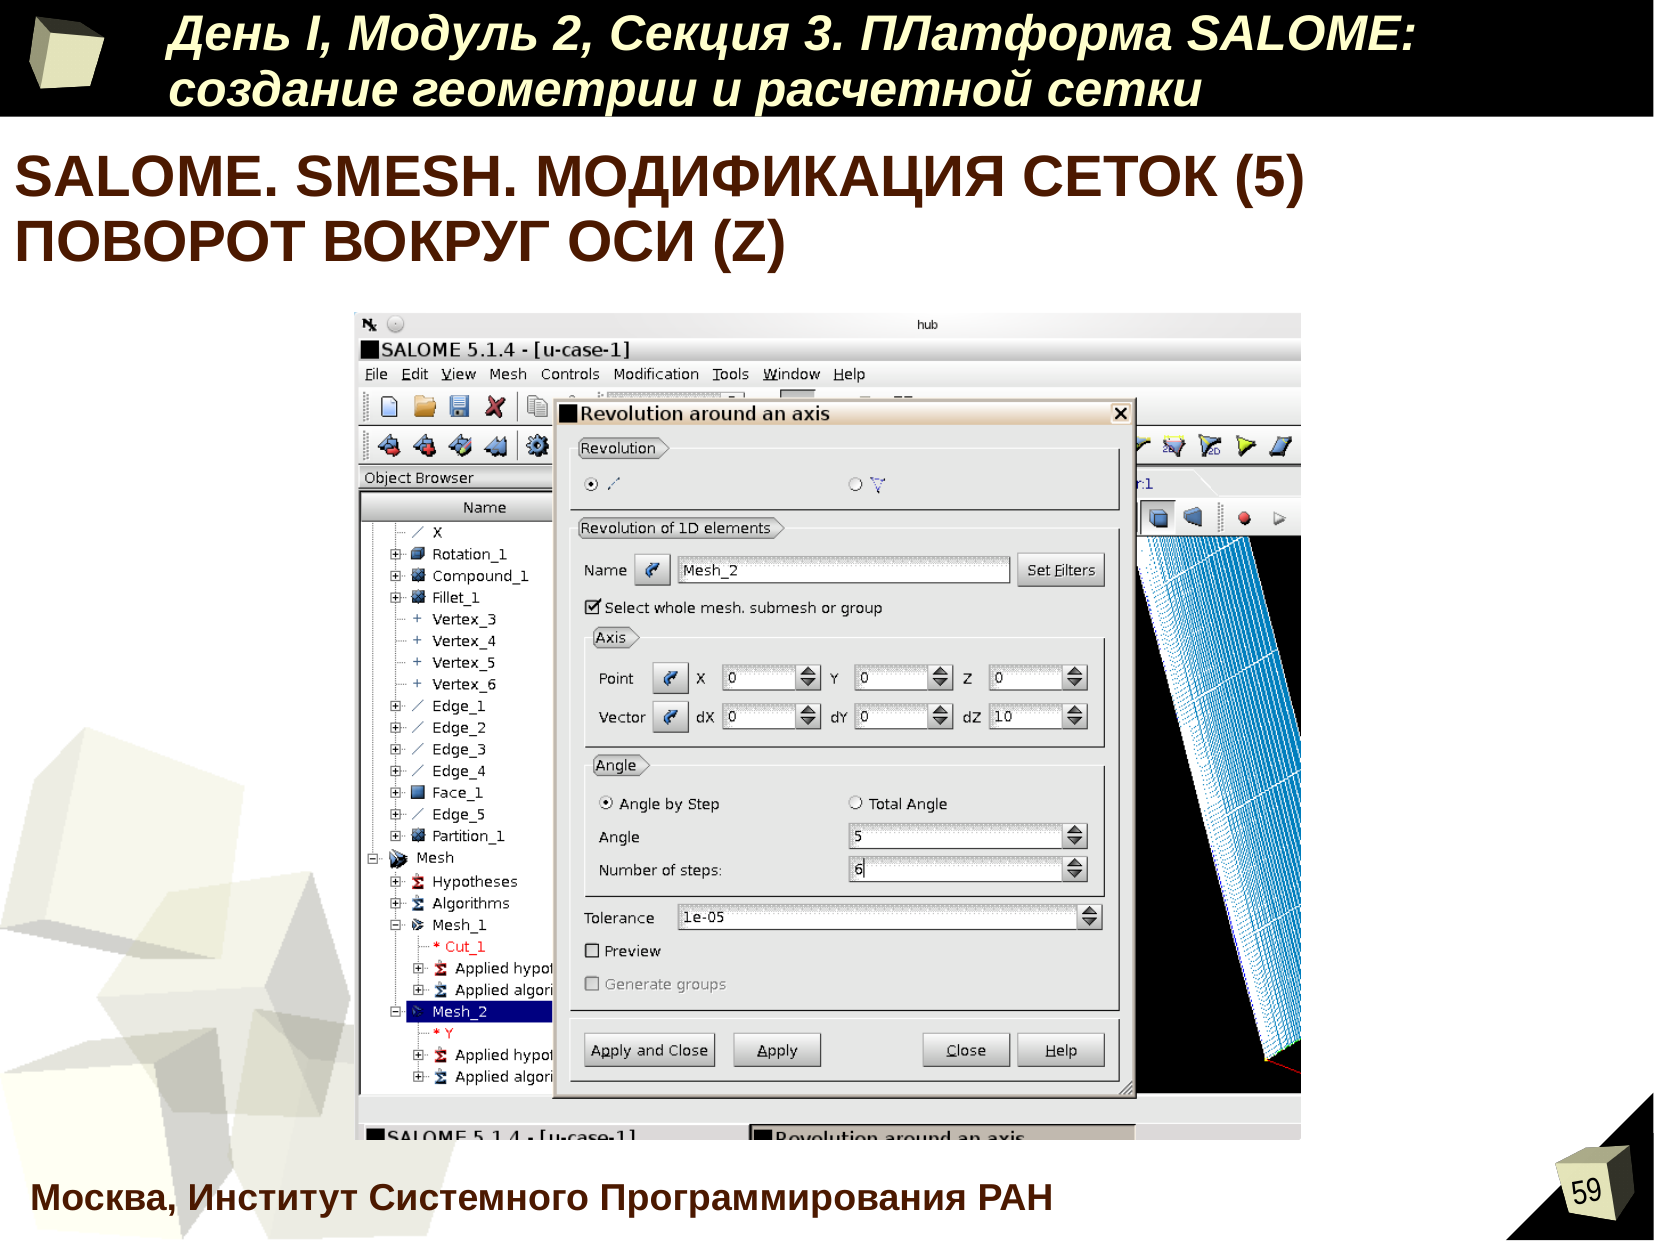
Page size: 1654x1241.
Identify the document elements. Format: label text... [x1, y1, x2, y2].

picture [1226, 723, 1235, 743]
picture [1285, 942, 1292, 958]
picture [1242, 792, 1251, 807]
picture [1278, 913, 1288, 936]
text_box SALOME. SMESH. МОДИФИКАЦИЯ СЕТОК (5) ПОВОРОТ ВОКРУГ ОСИ (Z) [0, 136, 1654, 282]
picture [464, 1193, 472, 1198]
picture [1291, 964, 1298, 974]
picture [1246, 808, 1253, 816]
picture [1206, 625, 1212, 639]
picture [1260, 798, 1266, 812]
picture [1187, 559, 1194, 572]
picture [0, 312, 1301, 1241]
picture [1248, 776, 1253, 785]
picture [1263, 857, 1269, 871]
picture [1272, 891, 1276, 902]
